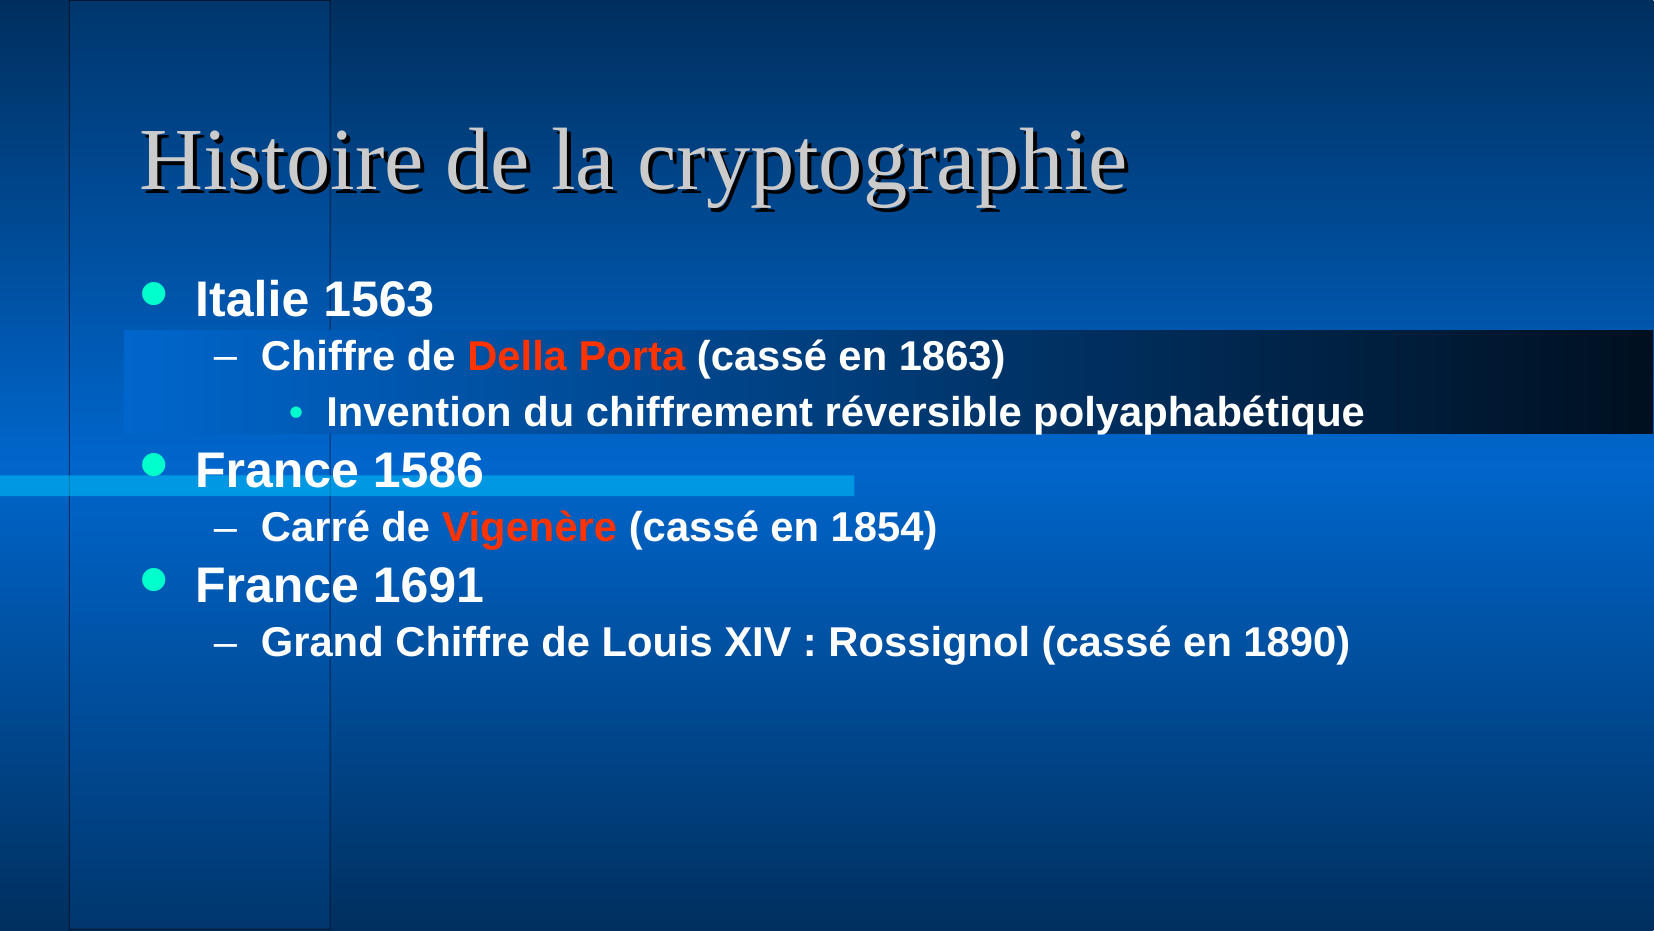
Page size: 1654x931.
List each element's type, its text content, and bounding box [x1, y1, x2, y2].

title Histoire de la cryptographie [124, 82, 1530, 238]
list Italie 1563 Chiffre de Della Porta (cassé en 1863) Invention du chiffrement réversible polyaphabétique France 1586 Carré de Vigenère (cassé en 1854) France 1691 Grand Chiffre de Louis XIV : Rossignol (cassé en 1890) [123, 268, 1582, 827]
